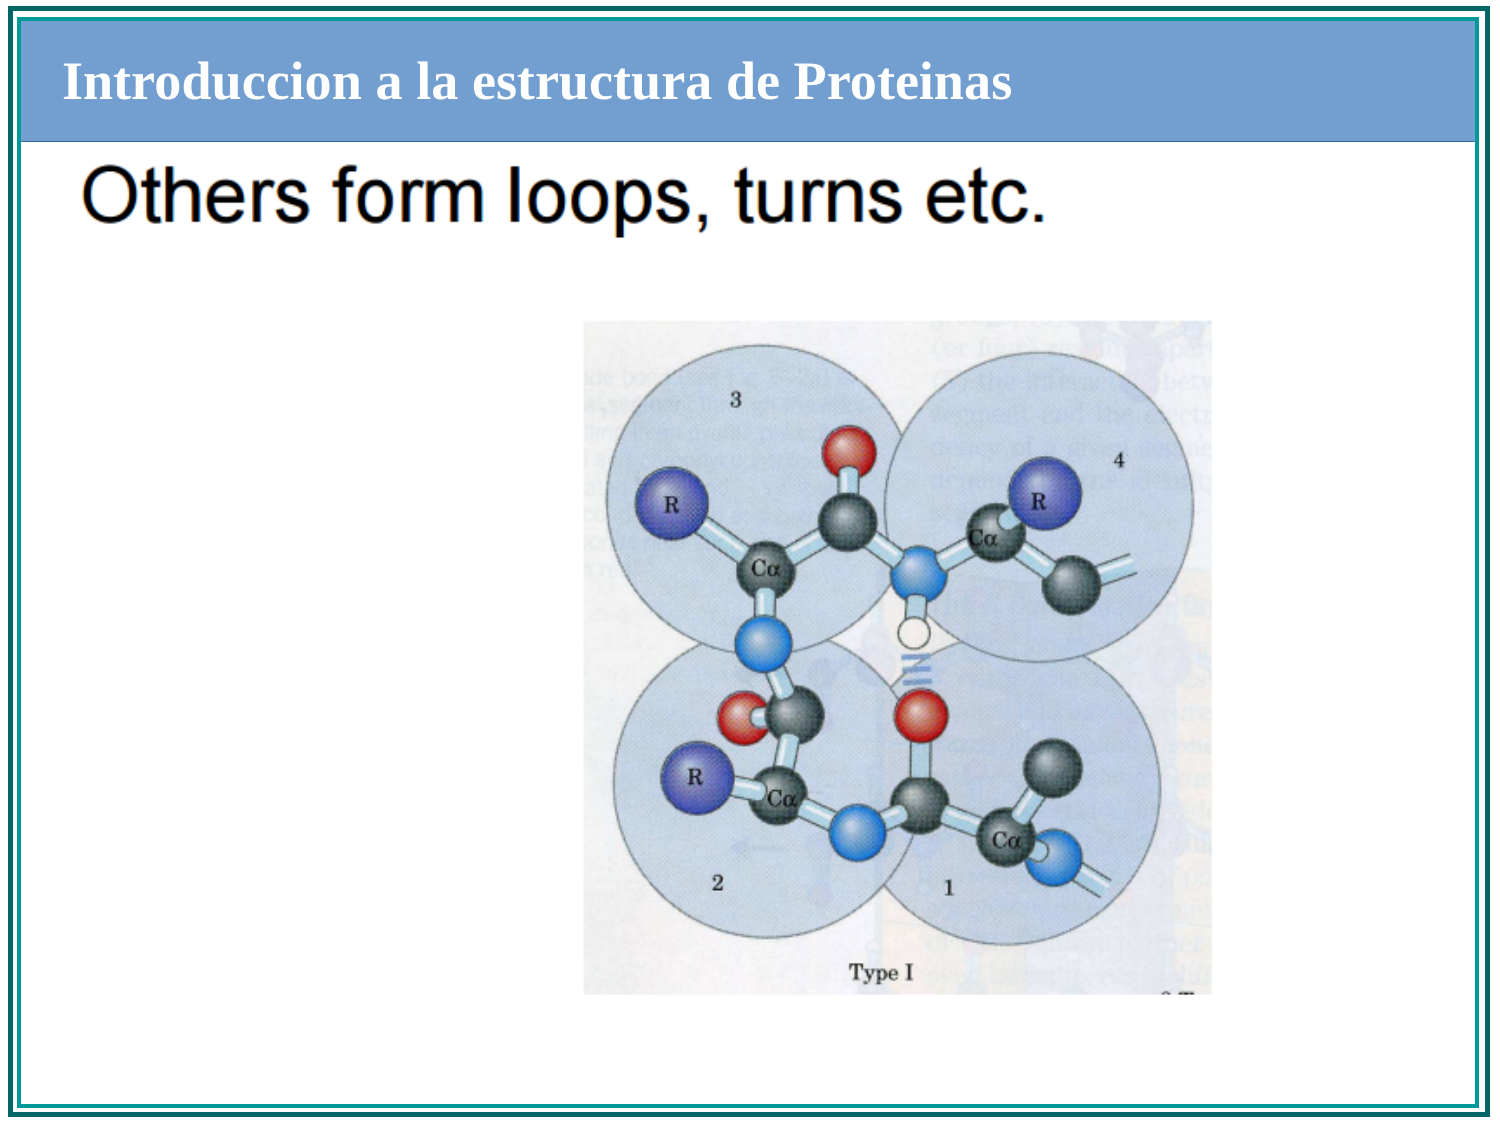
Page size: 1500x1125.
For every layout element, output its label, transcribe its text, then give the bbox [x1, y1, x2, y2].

text_box Introduccion a la estructura de Proteinas [47, 38, 1335, 142]
text_box [21, 21, 1475, 142]
picture [74, 151, 1252, 1028]
